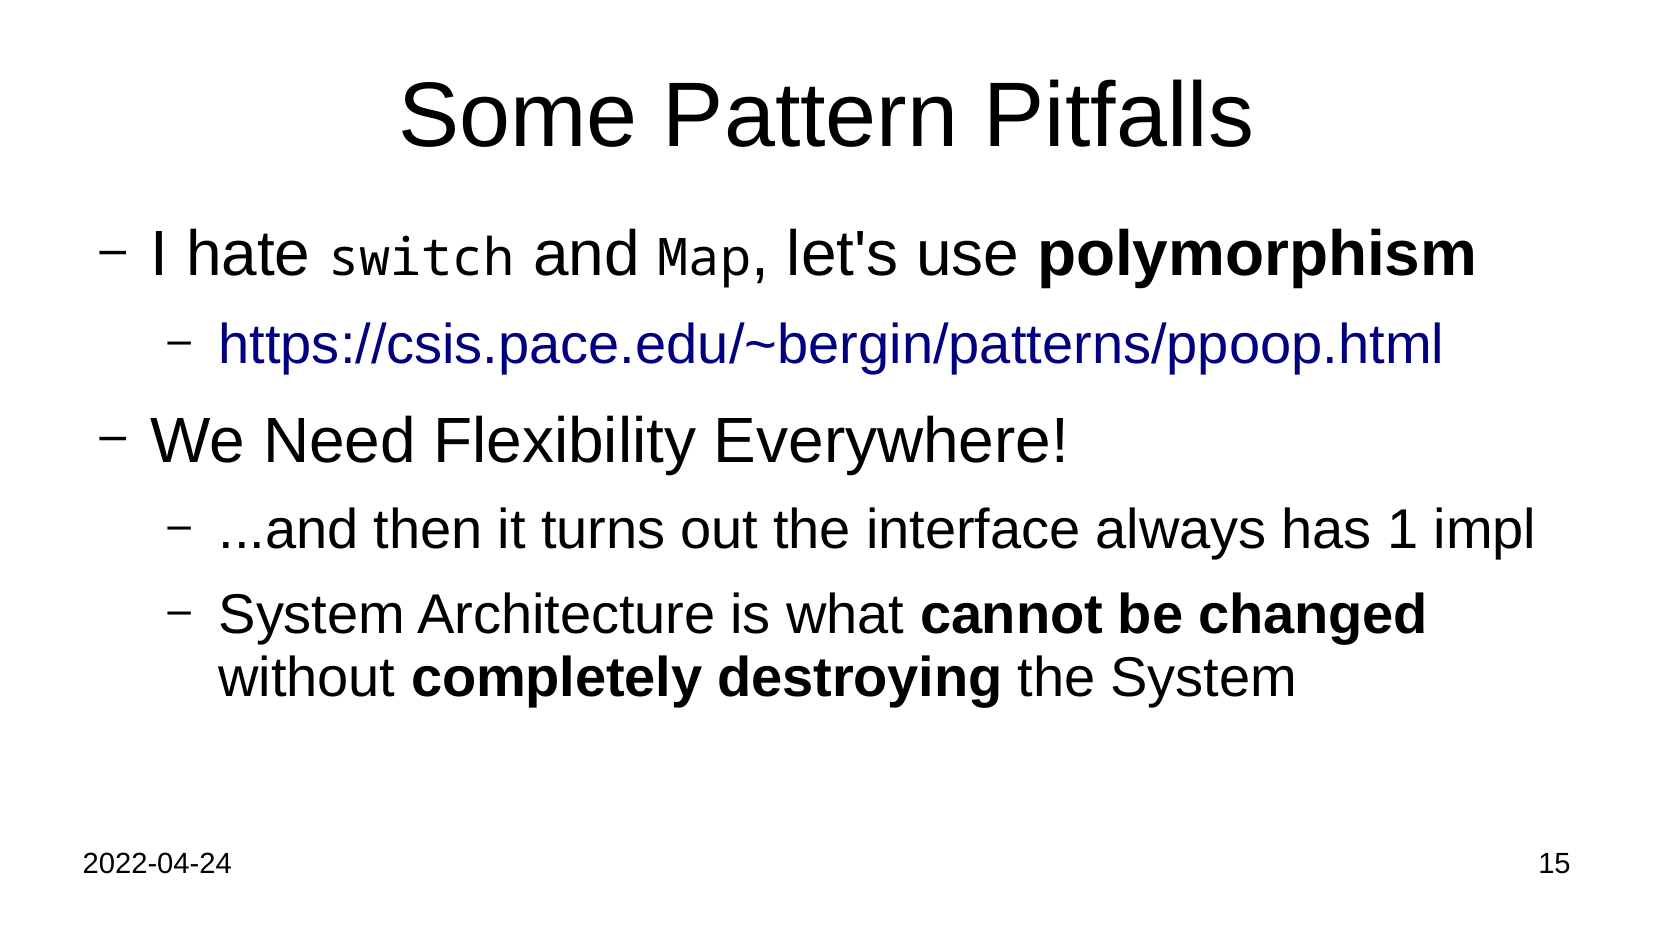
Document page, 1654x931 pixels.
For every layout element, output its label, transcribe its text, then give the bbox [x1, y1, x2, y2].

list I hate switch and Map, let's use polymorphism https://csis.pace.edu/~bergin/patterns/ppoop.html We Need Flexibility Everywhere! ...and then it turns out the interface always has 1 impl System Architecture is what cannot be changed without completely destroying the System [82, 217, 1571, 758]
title Some Pattern Pitfalls [82, 37, 1571, 193]
